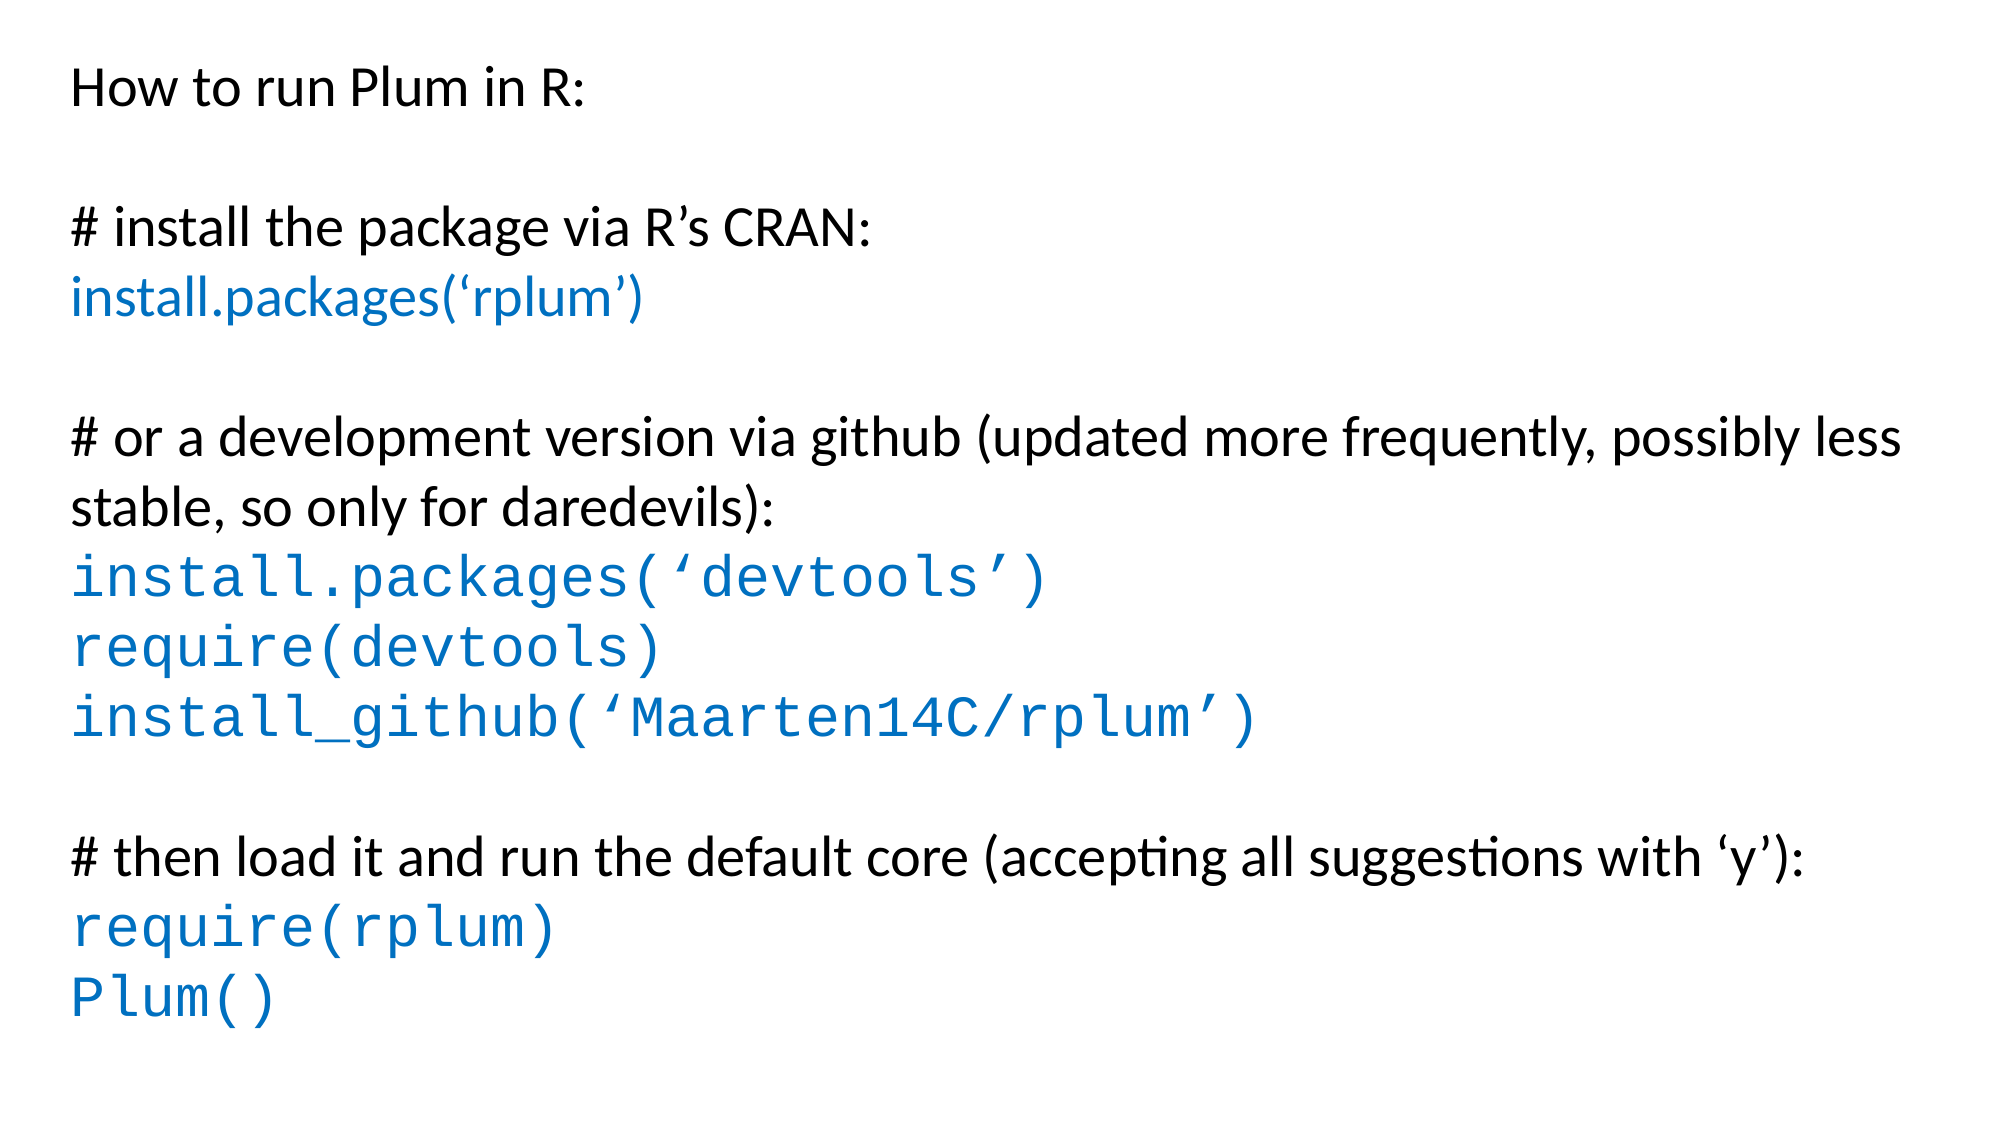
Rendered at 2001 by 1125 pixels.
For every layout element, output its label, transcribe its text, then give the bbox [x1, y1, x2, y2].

text_box How to run Plum in R: # install the package via R’s CRAN: install.packages(‘rplum’) # or a development version via github (updated more frequently, possibly less stable, so only for daredevils): install.packages(‘devtools’) require(devtools) install_github(‘Maarten14C/rplum’) # then load it and run the default core (accepting all suggestions with ‘y’): require(rplum) Plum() [56, 40, 1921, 1036]
